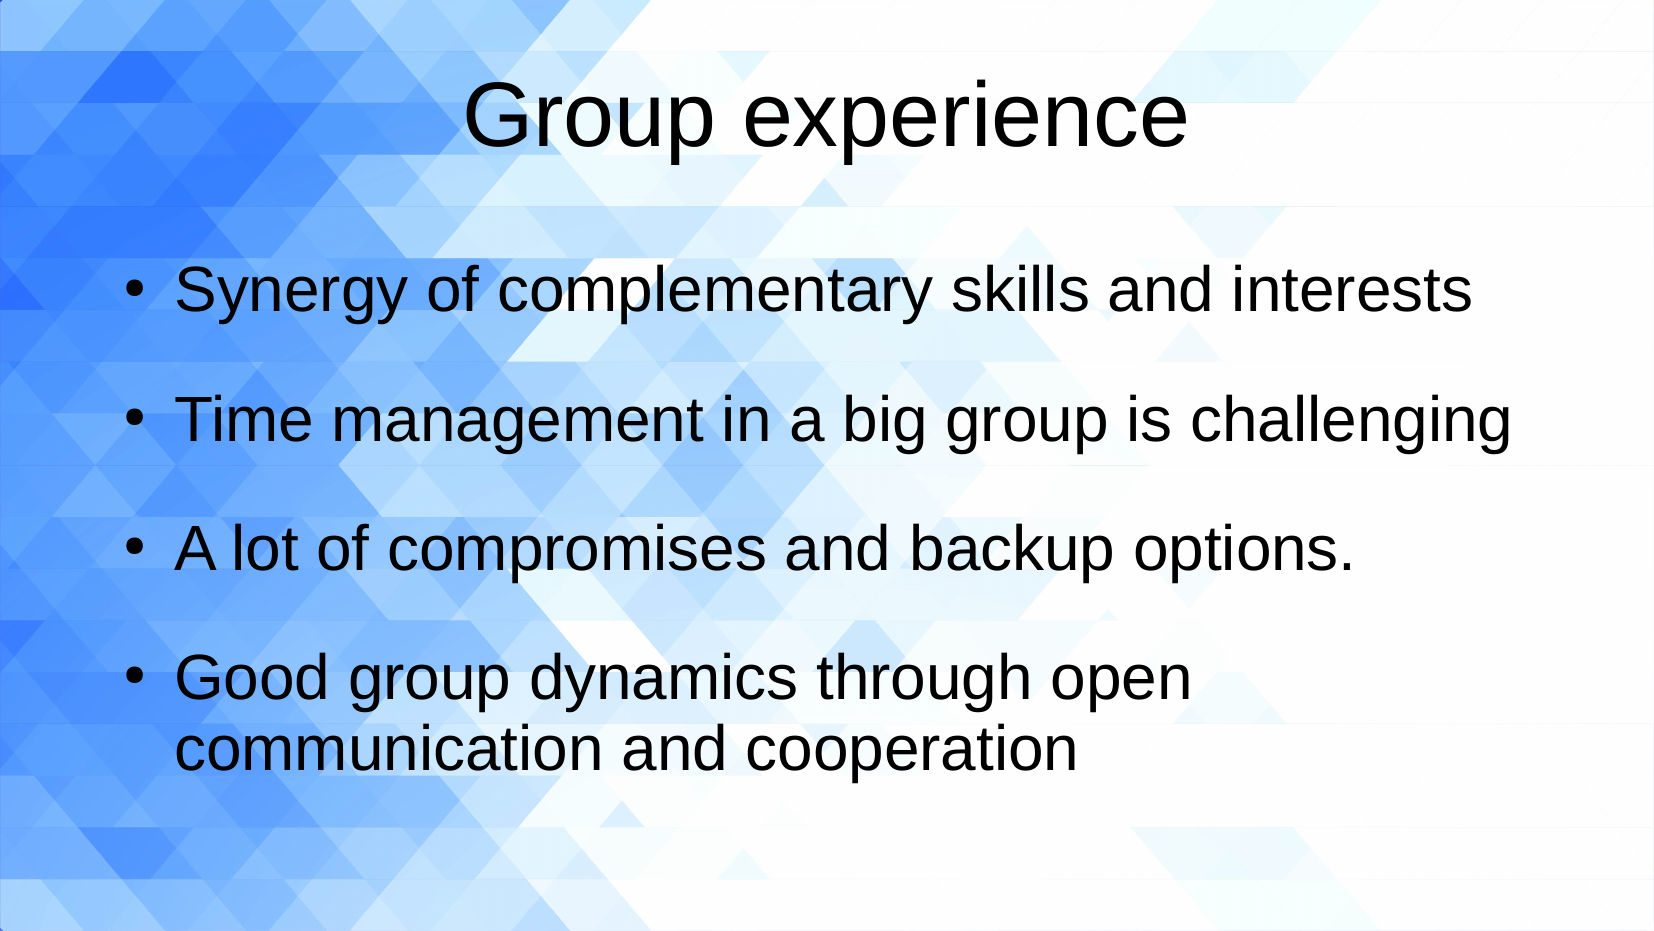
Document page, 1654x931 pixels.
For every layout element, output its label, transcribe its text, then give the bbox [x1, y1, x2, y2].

list Synergy of complementary skills and interests Time management in a big group is challenging A lot of compromises and backup options. Good group dynamics through open communication and cooperation [106, 253, 1559, 845]
title Group experience [82, 37, 1571, 193]
picture [0, 0, 1654, 931]
